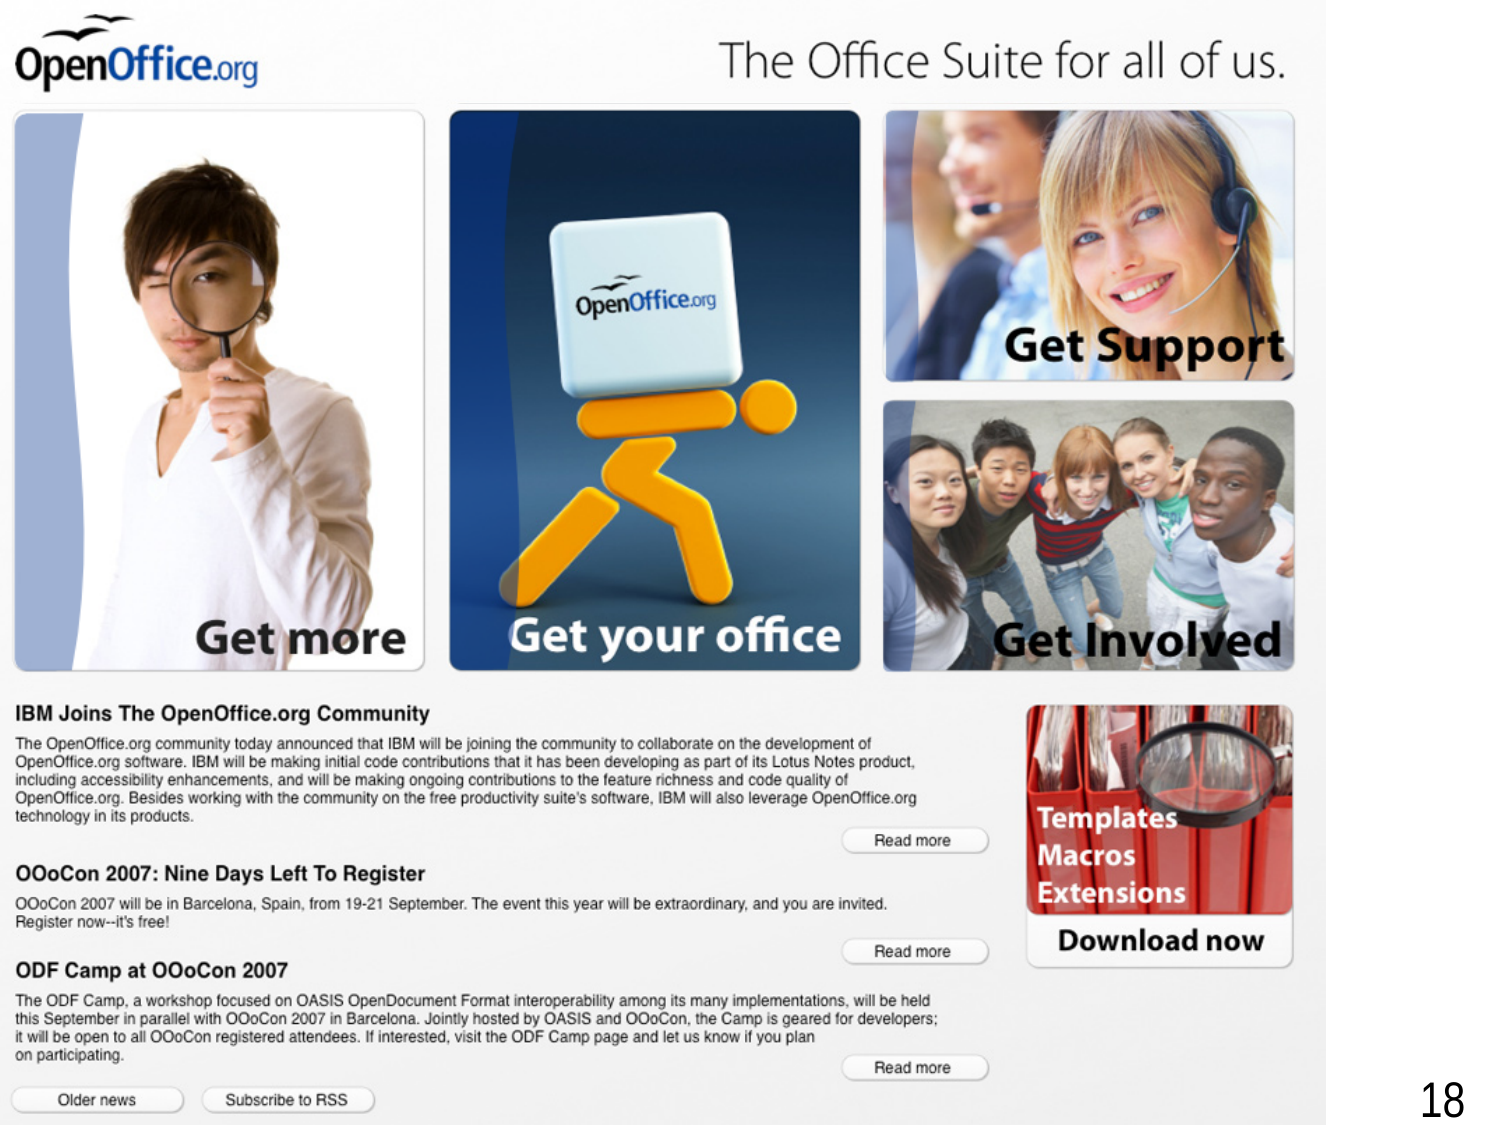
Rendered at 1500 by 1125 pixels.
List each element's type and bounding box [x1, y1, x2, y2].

picture [0, 0, 1326, 1125]
